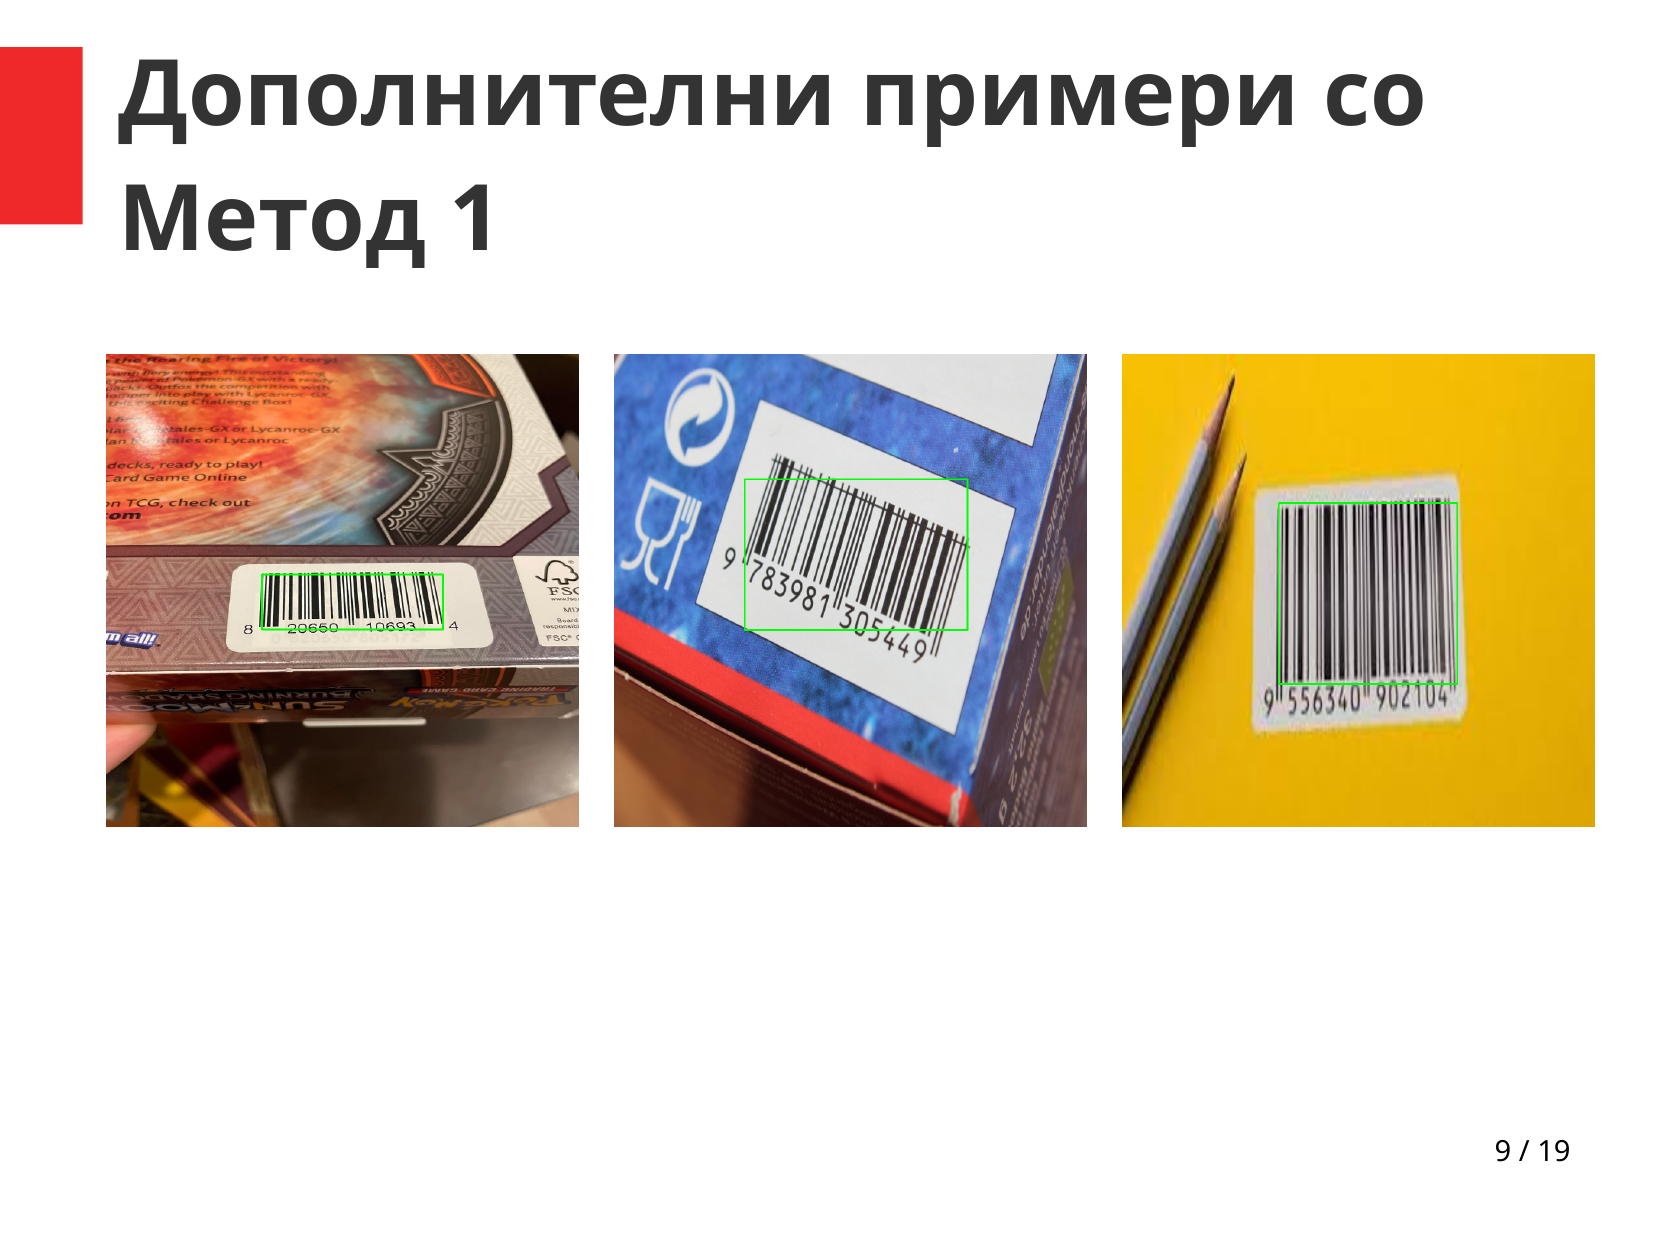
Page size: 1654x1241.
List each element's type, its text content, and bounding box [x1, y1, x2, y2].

title Дополнителни примери со Метод 1 [118, 27, 1571, 278]
picture [1122, 354, 1595, 827]
picture [614, 354, 1087, 827]
picture [106, 354, 579, 827]
